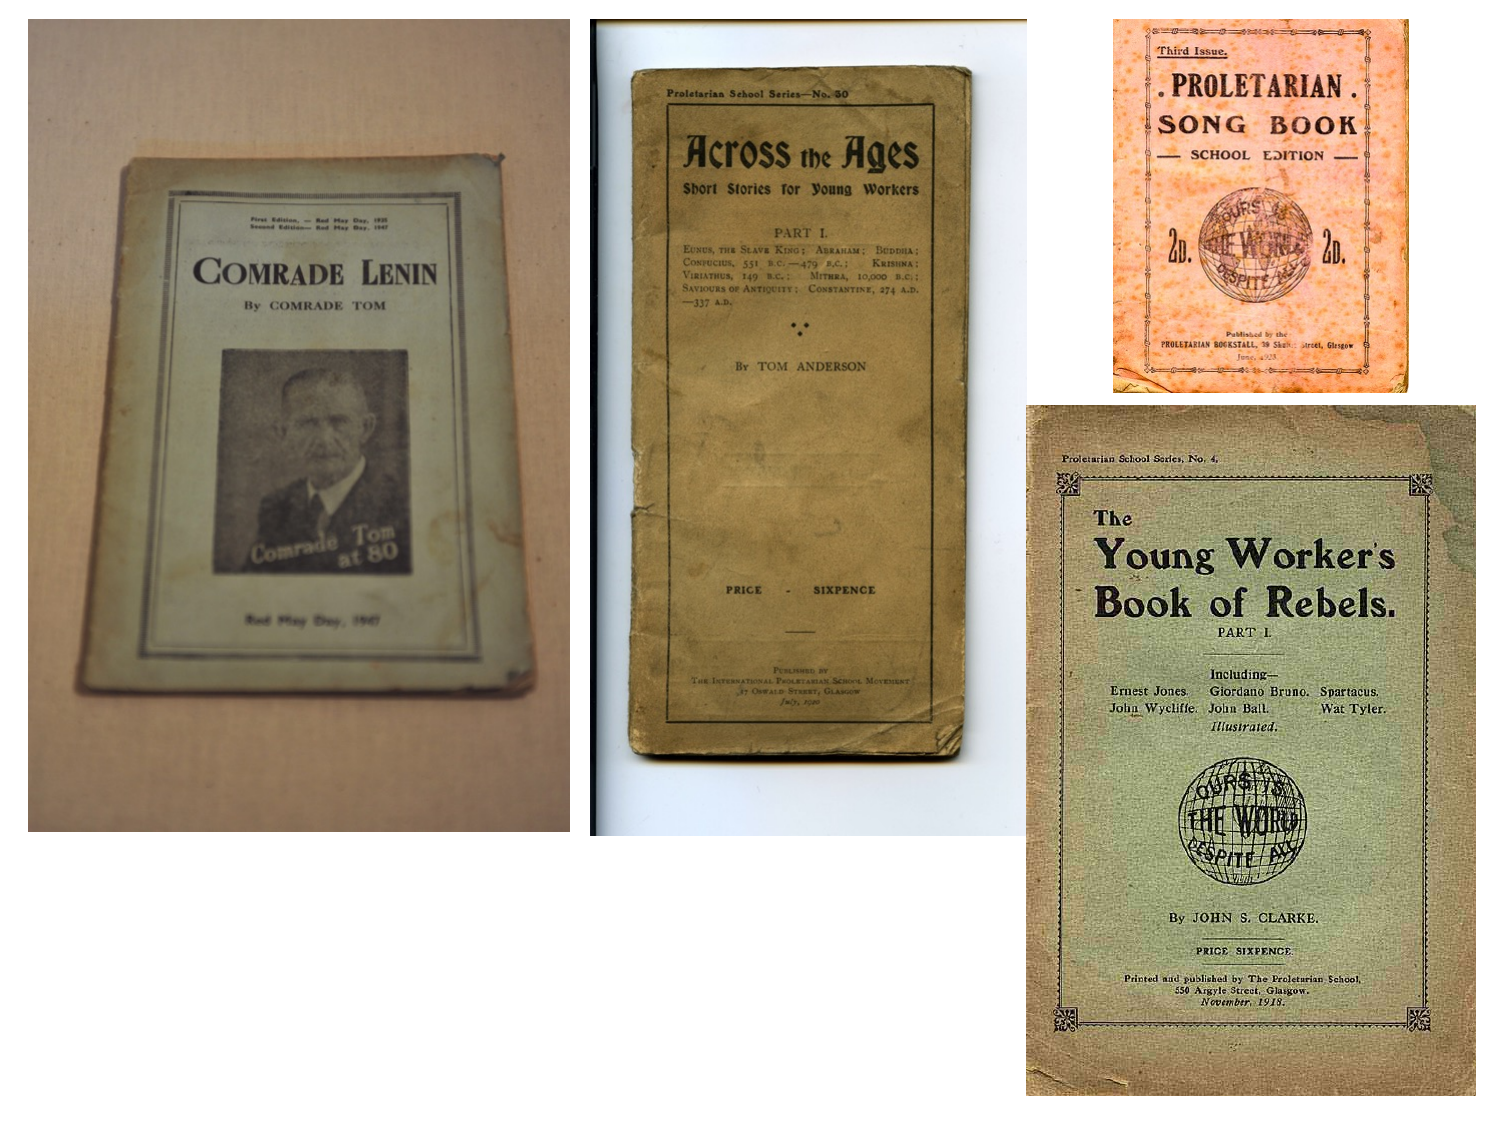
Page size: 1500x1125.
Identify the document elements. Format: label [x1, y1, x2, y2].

picture [590, 19, 1476, 1096]
picture [28, 19, 570, 832]
picture [1113, 19, 1409, 393]
